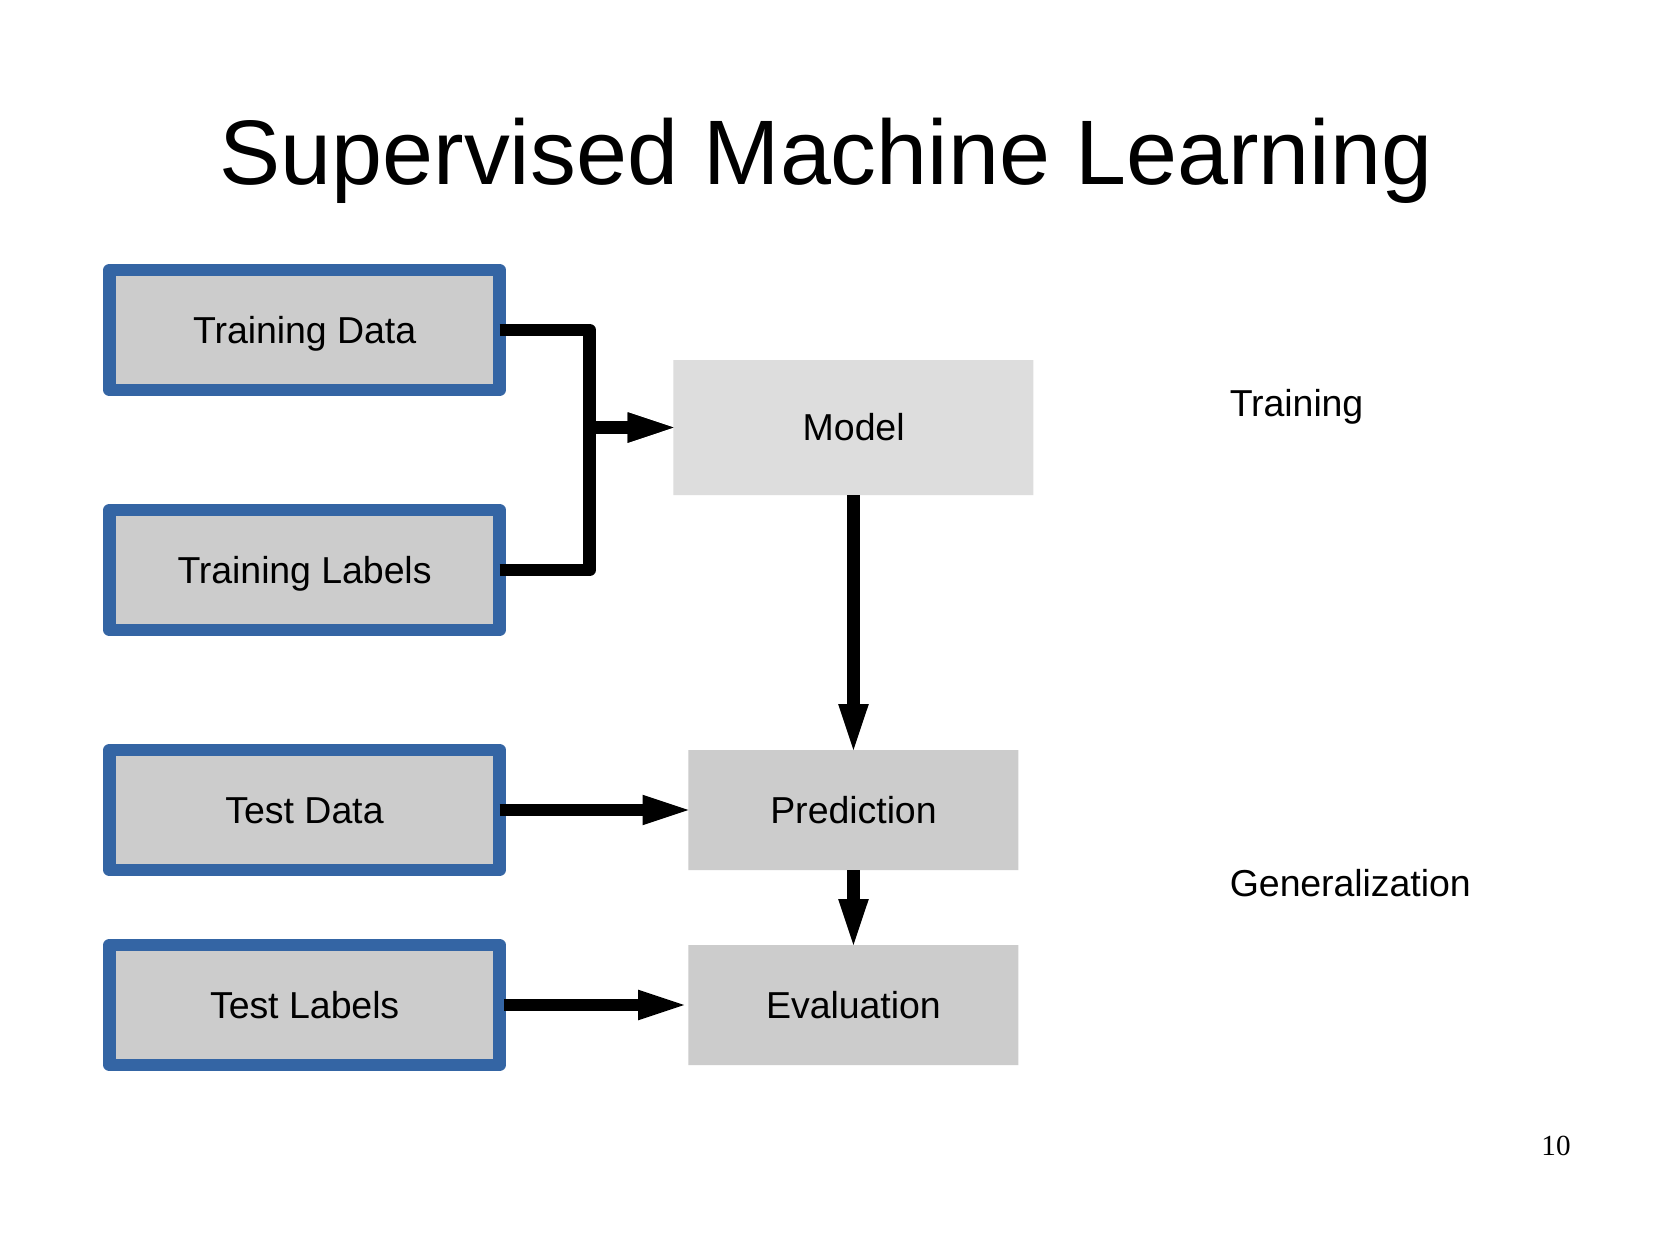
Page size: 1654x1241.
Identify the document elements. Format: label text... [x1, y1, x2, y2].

text_box Test Labels [109, 945, 500, 1066]
text_box Model [673, 360, 1034, 496]
text_box Training Labels [109, 510, 500, 631]
text_box Evaluation [688, 945, 1019, 1066]
title Supervised Machine Learning [82, 49, 1571, 257]
text_box Training [1215, 375, 1396, 432]
text_box Test Data [109, 750, 500, 871]
text_box Training Data [109, 270, 500, 391]
text_box Prediction [688, 750, 1019, 871]
text_box Generalization [1215, 855, 1531, 912]
